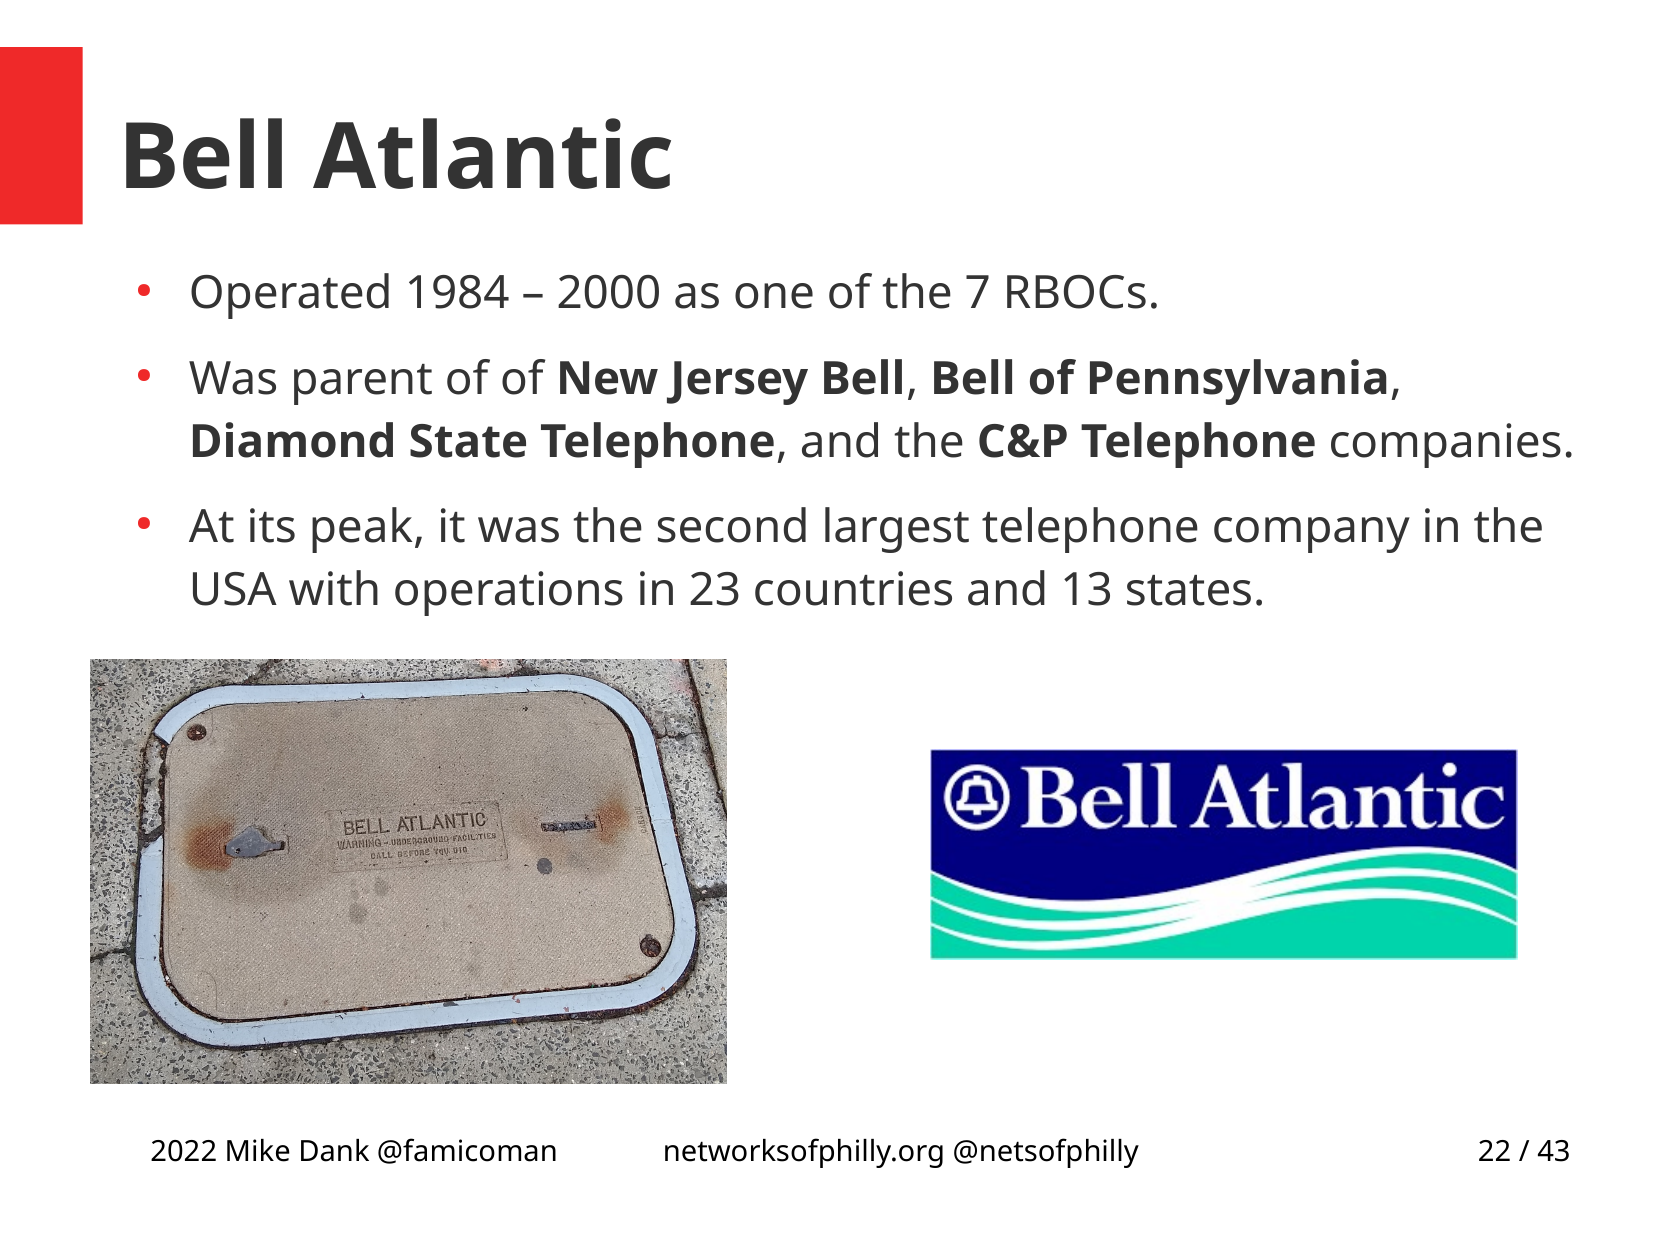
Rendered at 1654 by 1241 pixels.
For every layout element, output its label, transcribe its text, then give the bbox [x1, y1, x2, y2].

picture [90, 659, 727, 1084]
picture [930, 749, 1518, 960]
title Bell Atlantic [118, 49, 1571, 257]
list Operated 1984 – 2000 as one of the 7 RBOCs. Was parent of of New Jersey Bell, Bell of Pennsylvania, Diamond State Telephone, and the C&P Telephone companies. At its peak, it was the second largest telephone company in the USA with operations in 23 countries and 13 states. [118, 259, 1591, 980]
